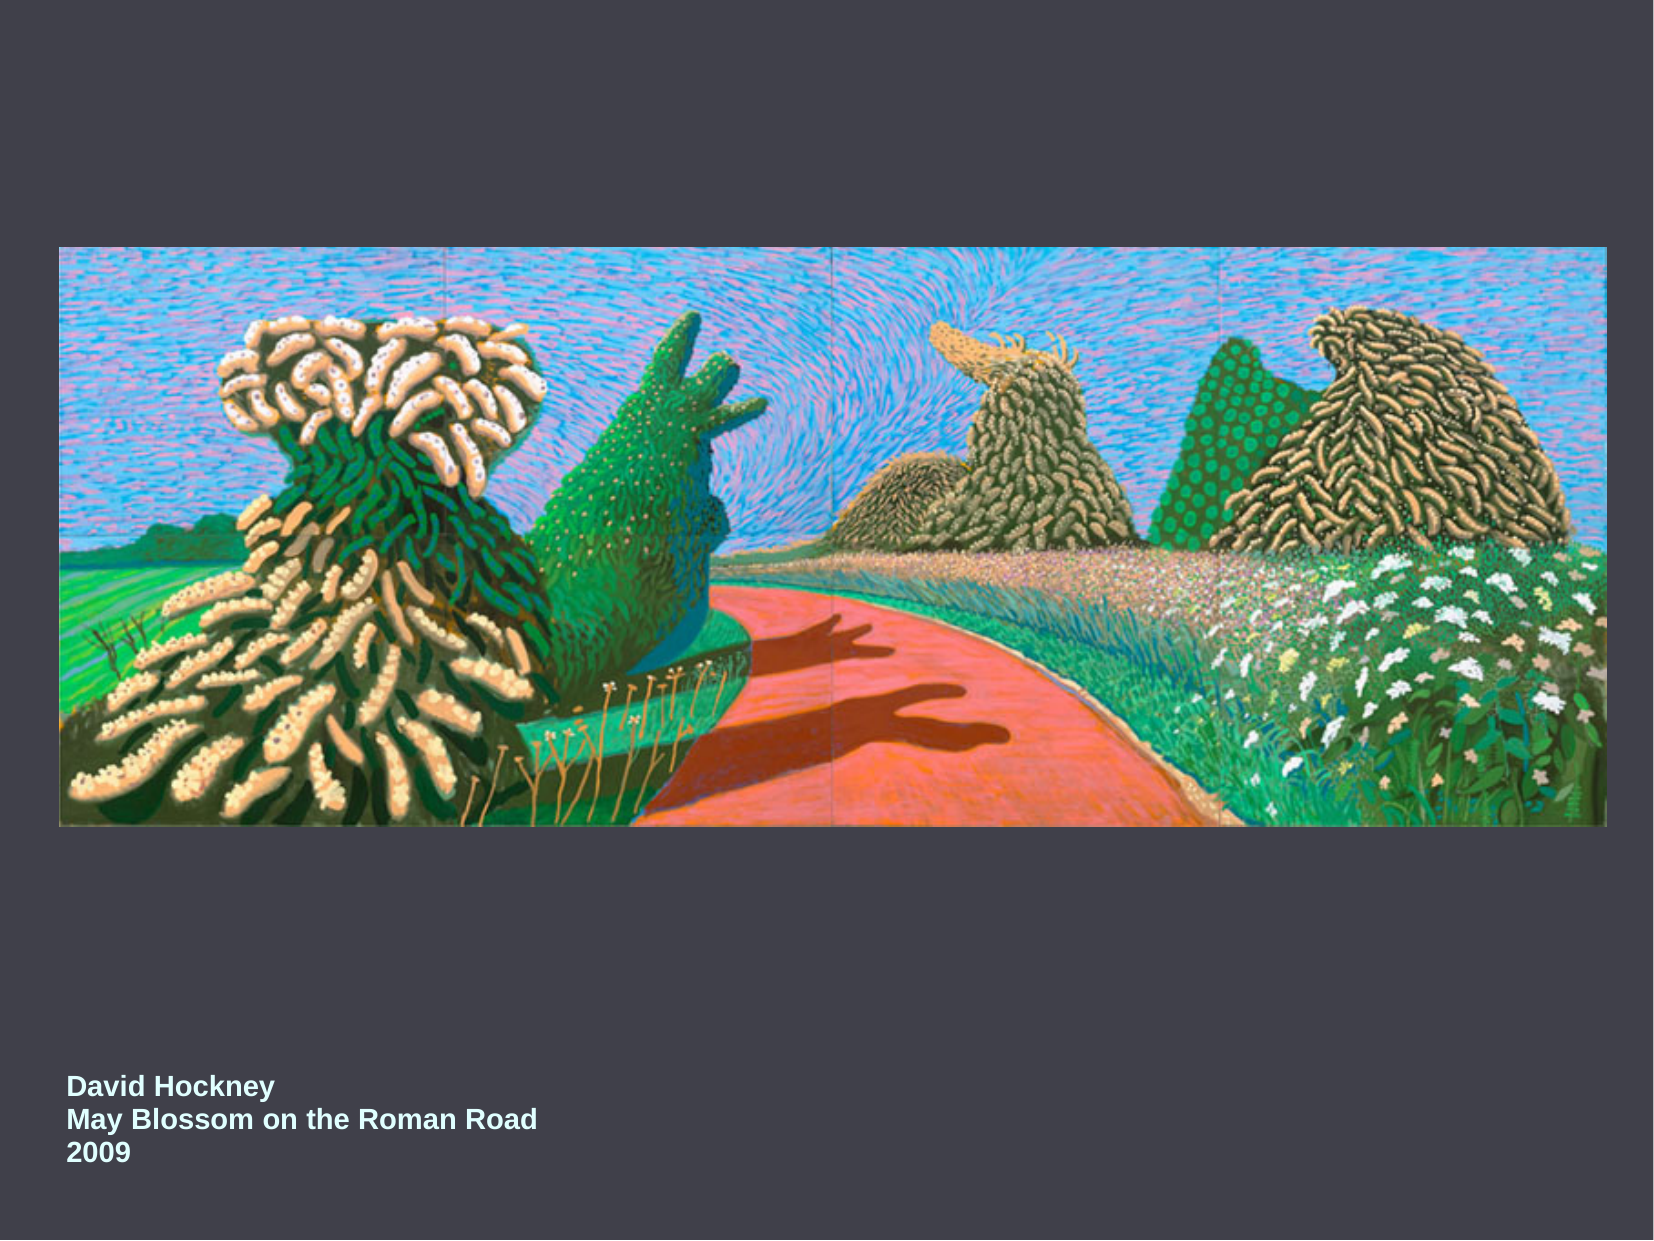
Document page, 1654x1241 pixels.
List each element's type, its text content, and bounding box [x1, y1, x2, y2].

text_box David Hockney May Blossom on the Roman Road 2009 [51, 1062, 768, 1177]
picture [59, 247, 1607, 827]
